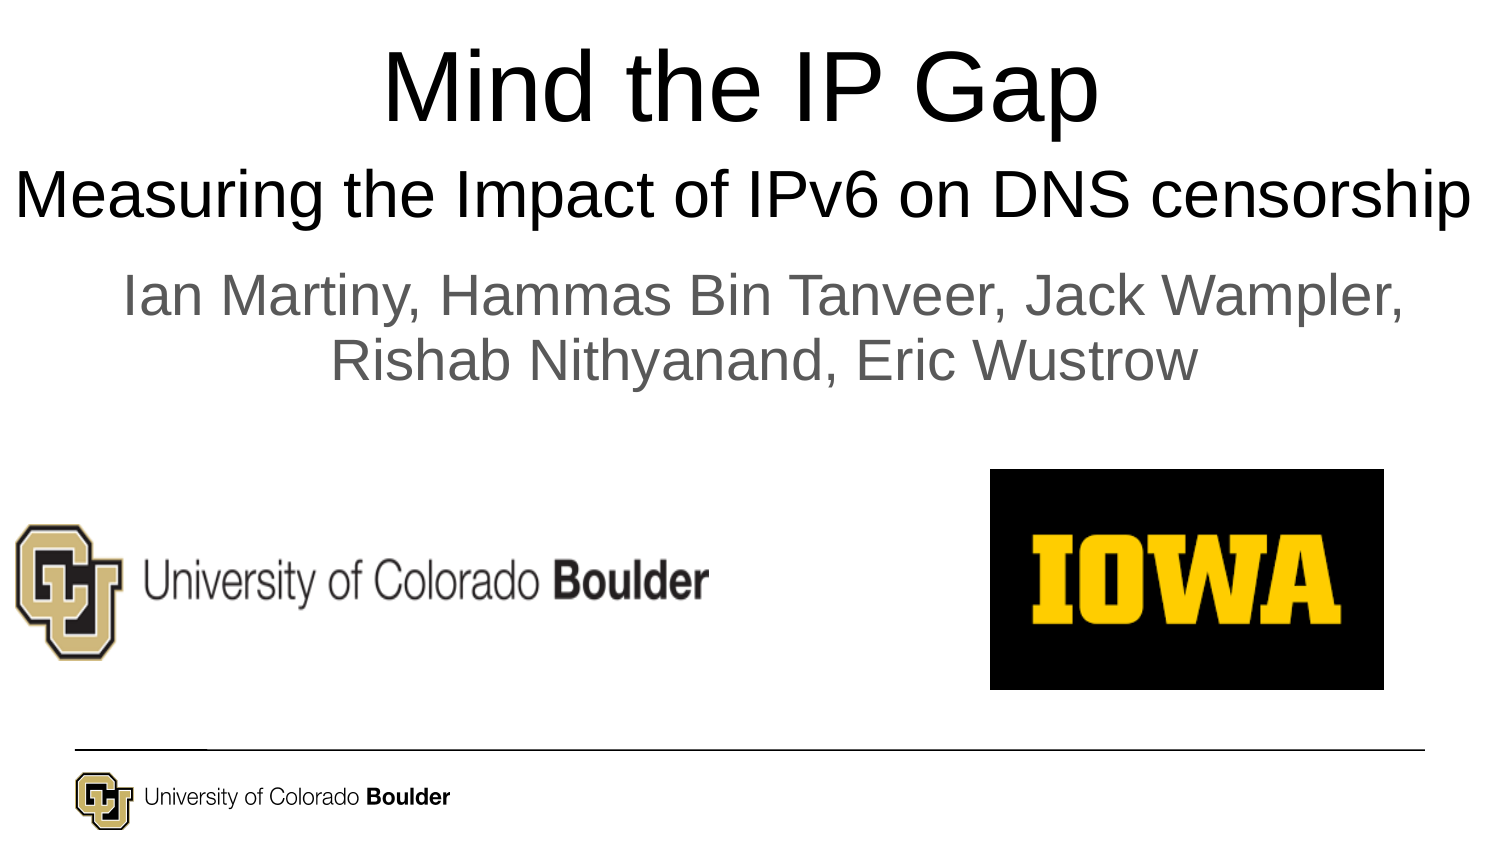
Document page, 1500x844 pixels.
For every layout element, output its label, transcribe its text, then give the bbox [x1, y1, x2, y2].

text_box Ian Martiny, Hammas Bin Tanveer, Jack Wampler, Rishab Nithyanand, Eric Wustrow [75, 255, 1456, 406]
text_box Measuring the Impact of IPv6 on DNS censorship [0, 150, 1500, 241]
picture [15, 524, 709, 661]
picture [75, 772, 450, 830]
title Mind the IP Gap [42, 8, 1441, 150]
picture [990, 469, 1384, 691]
